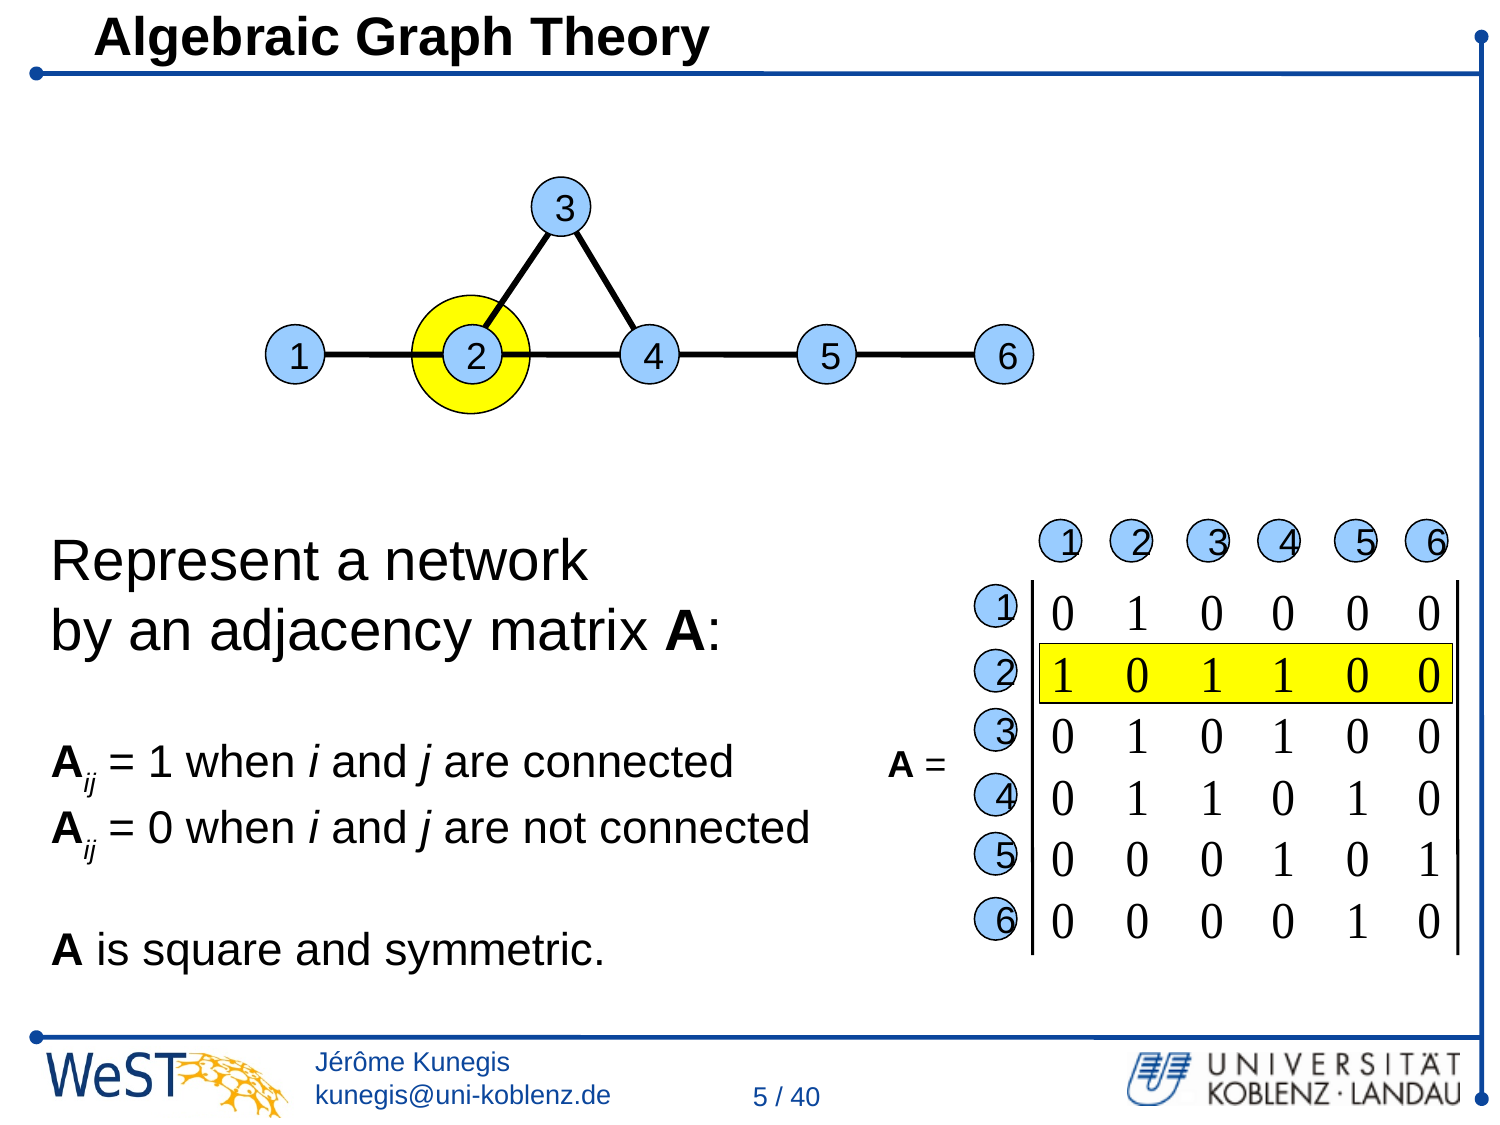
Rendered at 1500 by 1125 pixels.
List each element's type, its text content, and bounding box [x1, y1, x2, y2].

text_box 2 [974, 649, 1017, 692]
chart [1039, 578, 1465, 952]
text_box 3 [974, 708, 1017, 752]
text_box [489, 305, 530, 351]
text_box 4 [1257, 519, 1301, 562]
text_box Represent a network by an adjacency matrix A: Aij = 1 when i and j are connected Aij = 0 when i and j are not connected A is square and symmetric. [35, 514, 827, 1045]
text_box [411, 295, 498, 351]
text_box 5 [797, 324, 857, 384]
picture [41, 1046, 302, 1118]
text_box [411, 358, 530, 414]
text_box 1 [974, 584, 1017, 628]
text_box A = [872, 732, 962, 793]
text_box Algebraic Graph Theory [78, 0, 1418, 74]
text_box 3 [1187, 519, 1230, 562]
text_box 4 [620, 324, 680, 384]
text_box 6 [1405, 519, 1448, 562]
text_box 4 [974, 773, 1017, 816]
text_box 1 [1039, 519, 1082, 562]
text_box 6 [974, 897, 1017, 941]
text_box 5 [1334, 519, 1378, 562]
text_box 2 [442, 324, 503, 384]
text_box 6 [974, 324, 1034, 384]
text_box 5 [974, 832, 1017, 876]
text_box 1 [265, 324, 325, 384]
text_box 3 [531, 177, 591, 237]
text_box 2 [1110, 519, 1153, 562]
picture [1127, 1052, 1460, 1106]
